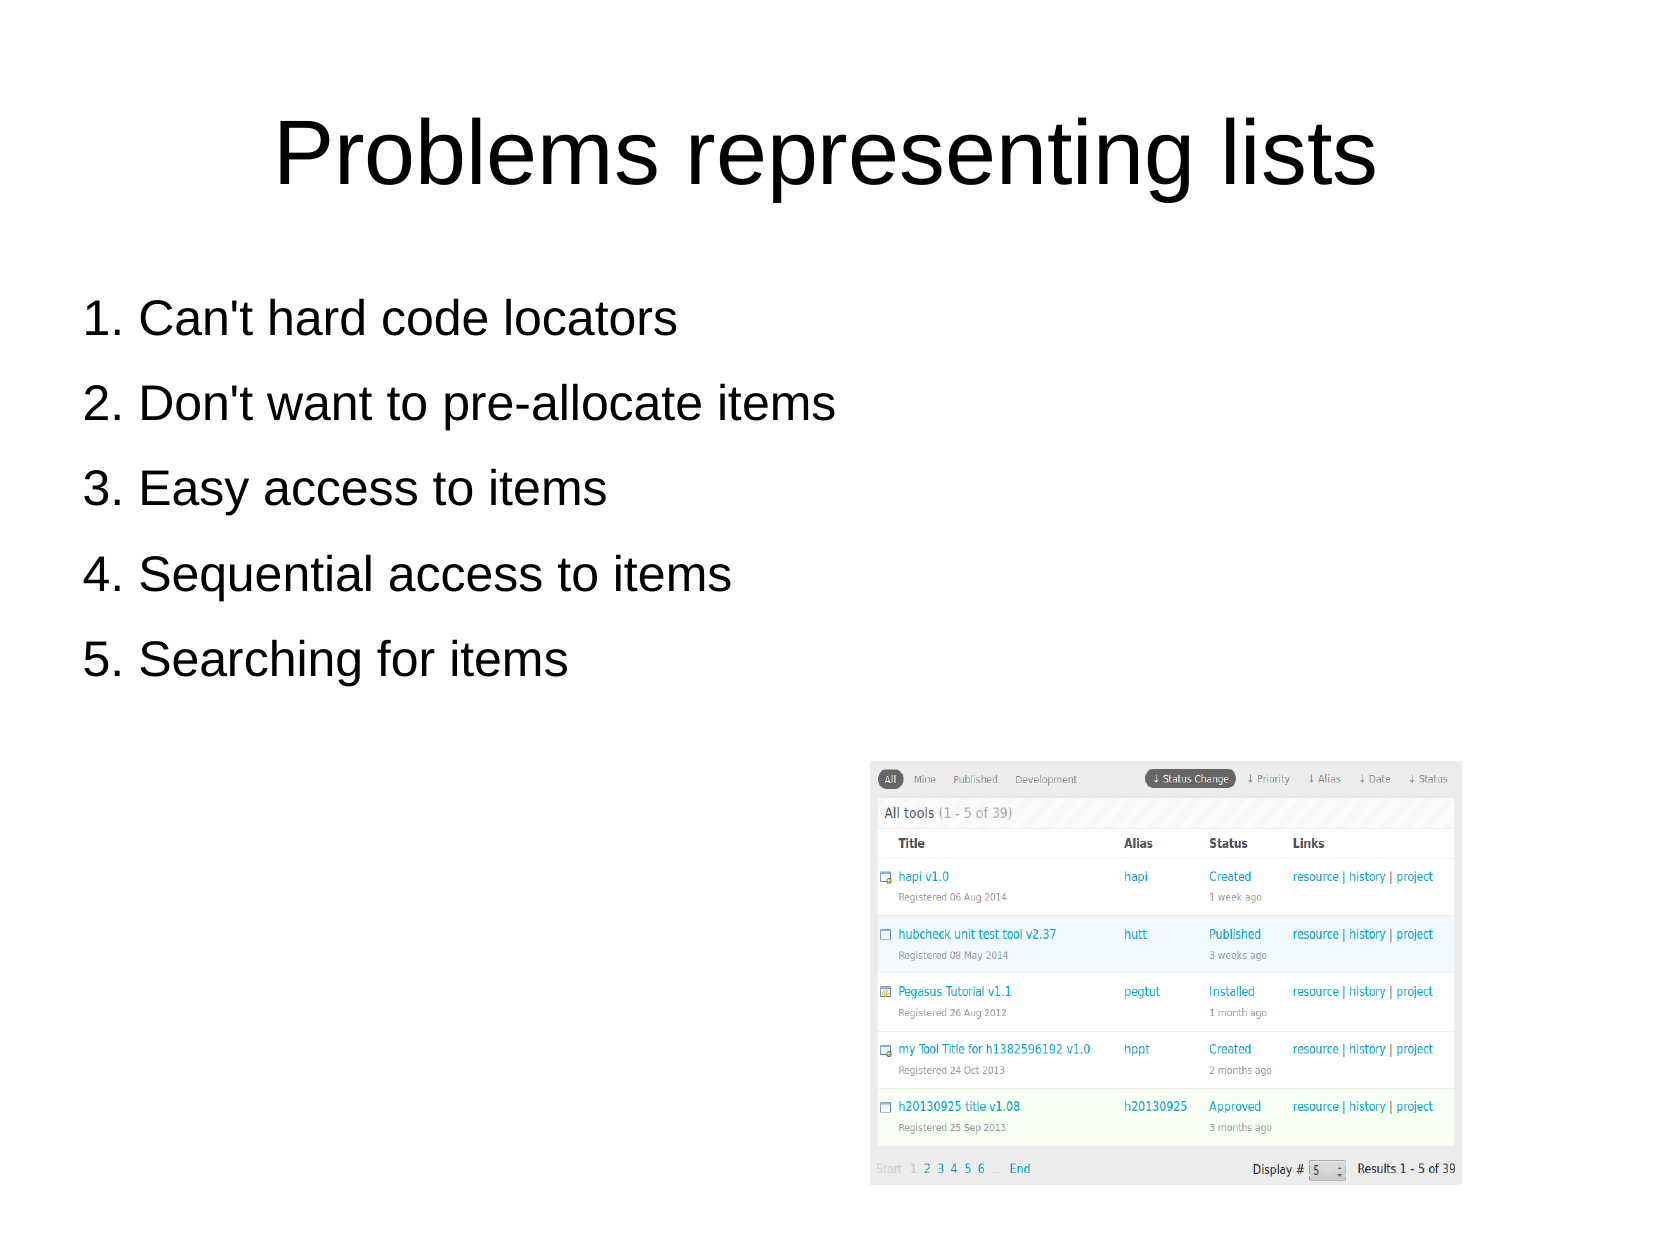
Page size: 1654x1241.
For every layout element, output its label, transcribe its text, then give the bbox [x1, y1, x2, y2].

list 1. Can't hard code locators 2. Don't want to pre-allocate items 3. Easy access to items 4. Sequential access to items 5. Searching for items [82, 290, 1538, 1010]
title Problems representing lists [82, 49, 1571, 257]
picture [870, 761, 1462, 1185]
